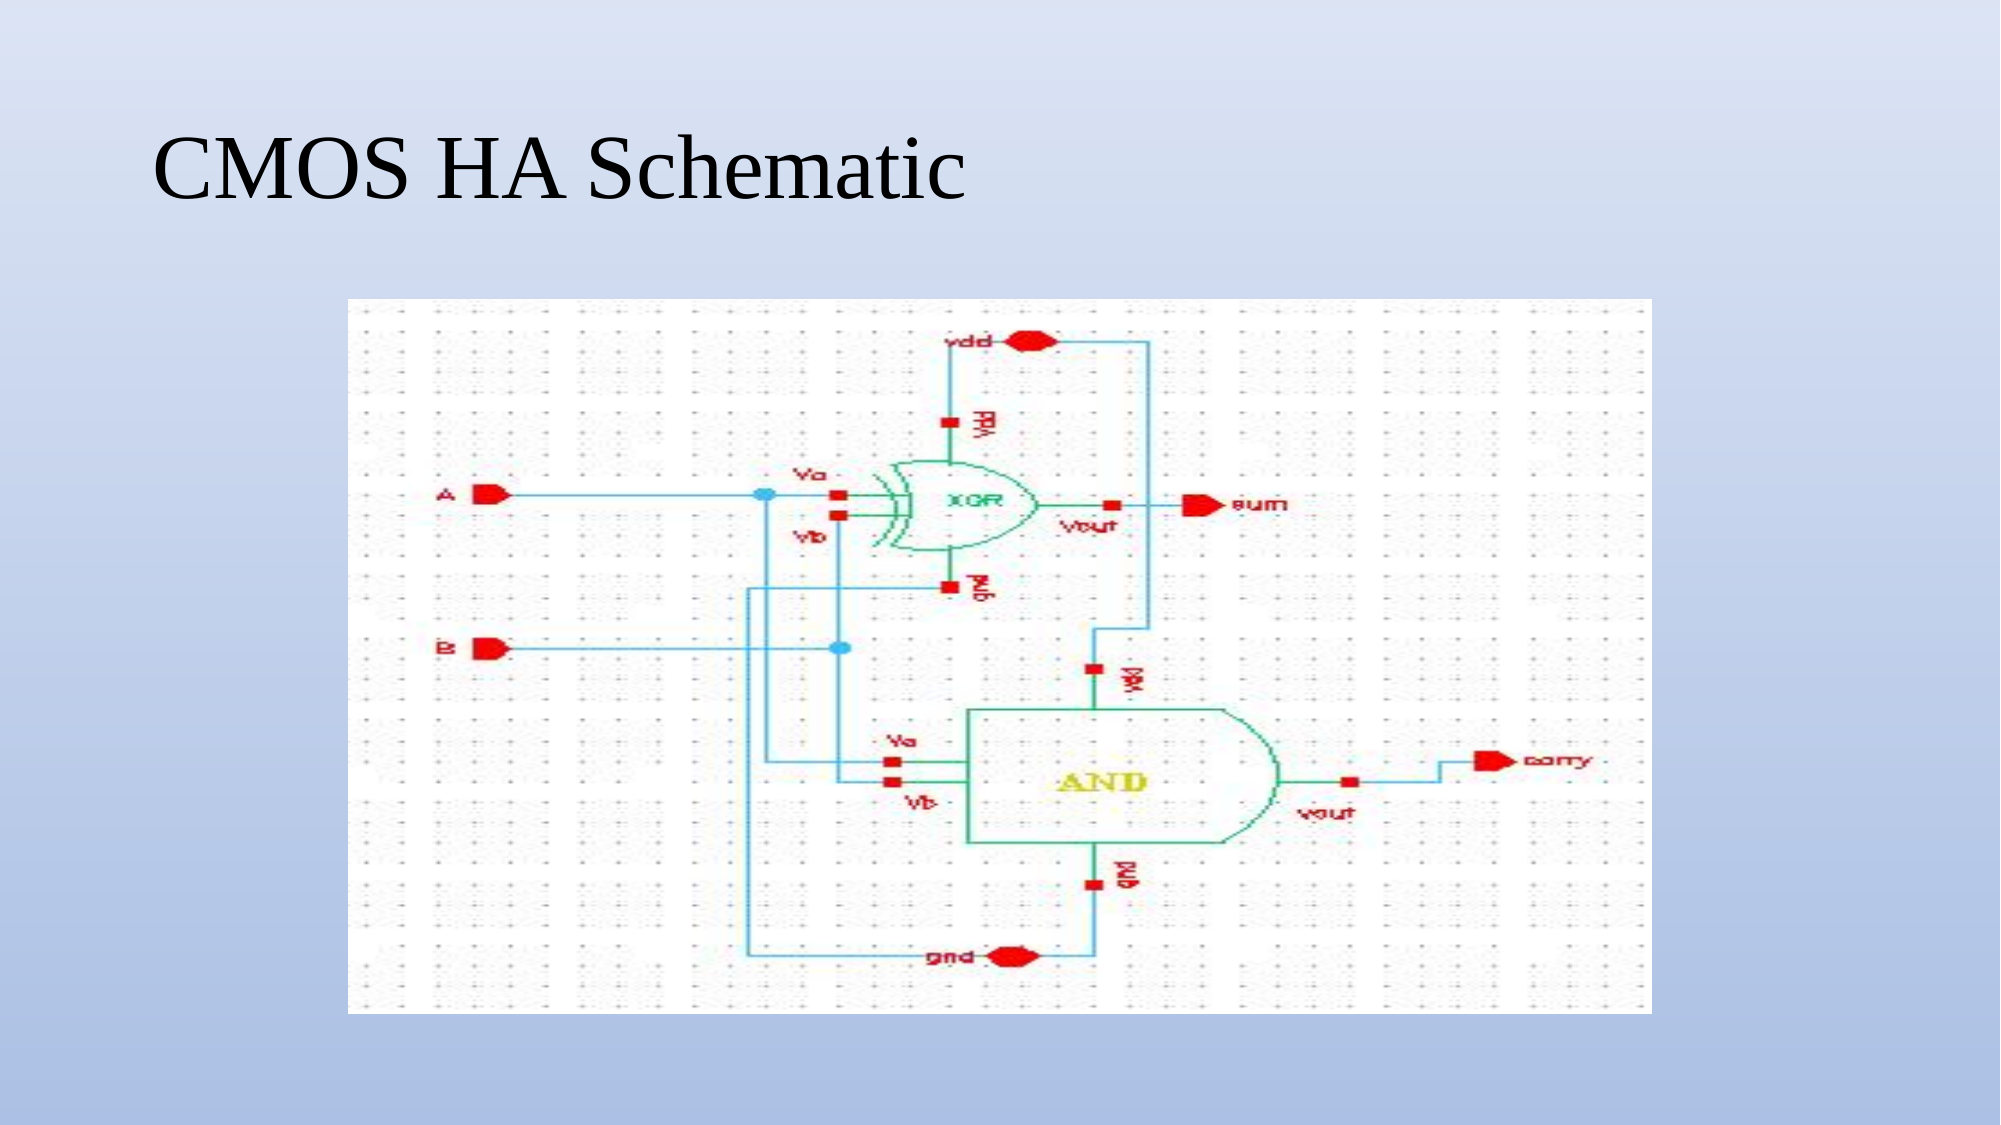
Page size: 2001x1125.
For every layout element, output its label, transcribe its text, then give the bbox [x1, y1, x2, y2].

title CMOS HA Schematic [137, 59, 1863, 278]
picture [348, 299, 1652, 1014]
